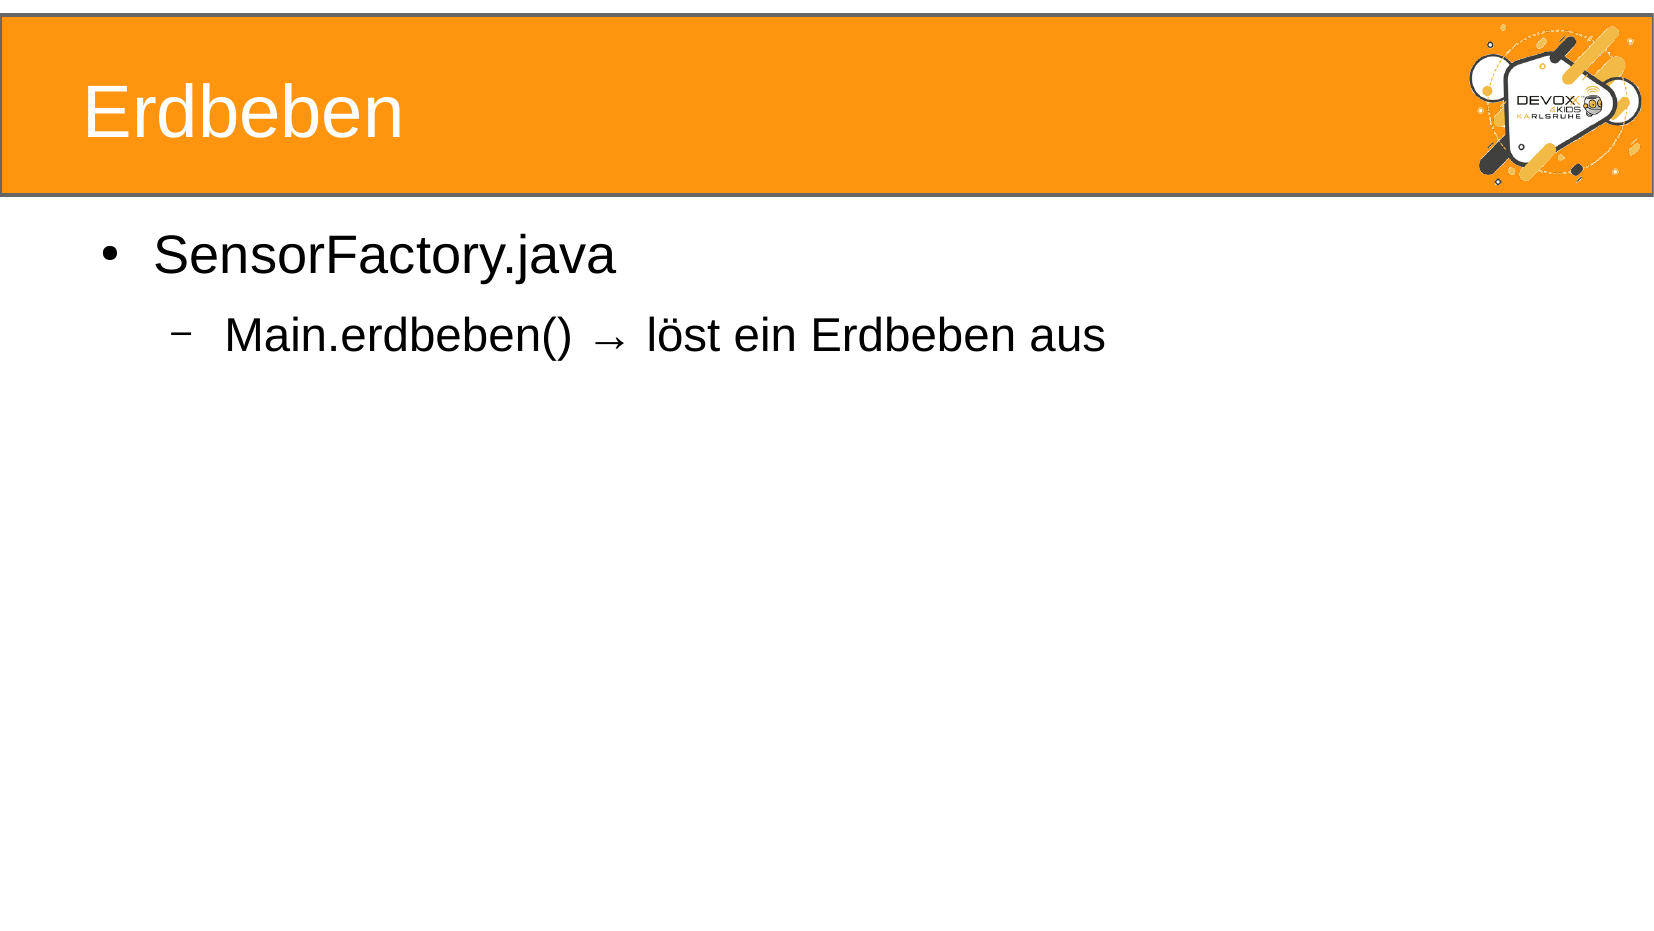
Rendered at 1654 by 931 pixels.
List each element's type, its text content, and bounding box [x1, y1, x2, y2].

title Erdbeben [82, 34, 1235, 190]
picture [1455, 14, 1654, 195]
list SensorFactory.java Main.erdbeben() → löst ein Erdbeben aus [82, 224, 1571, 764]
